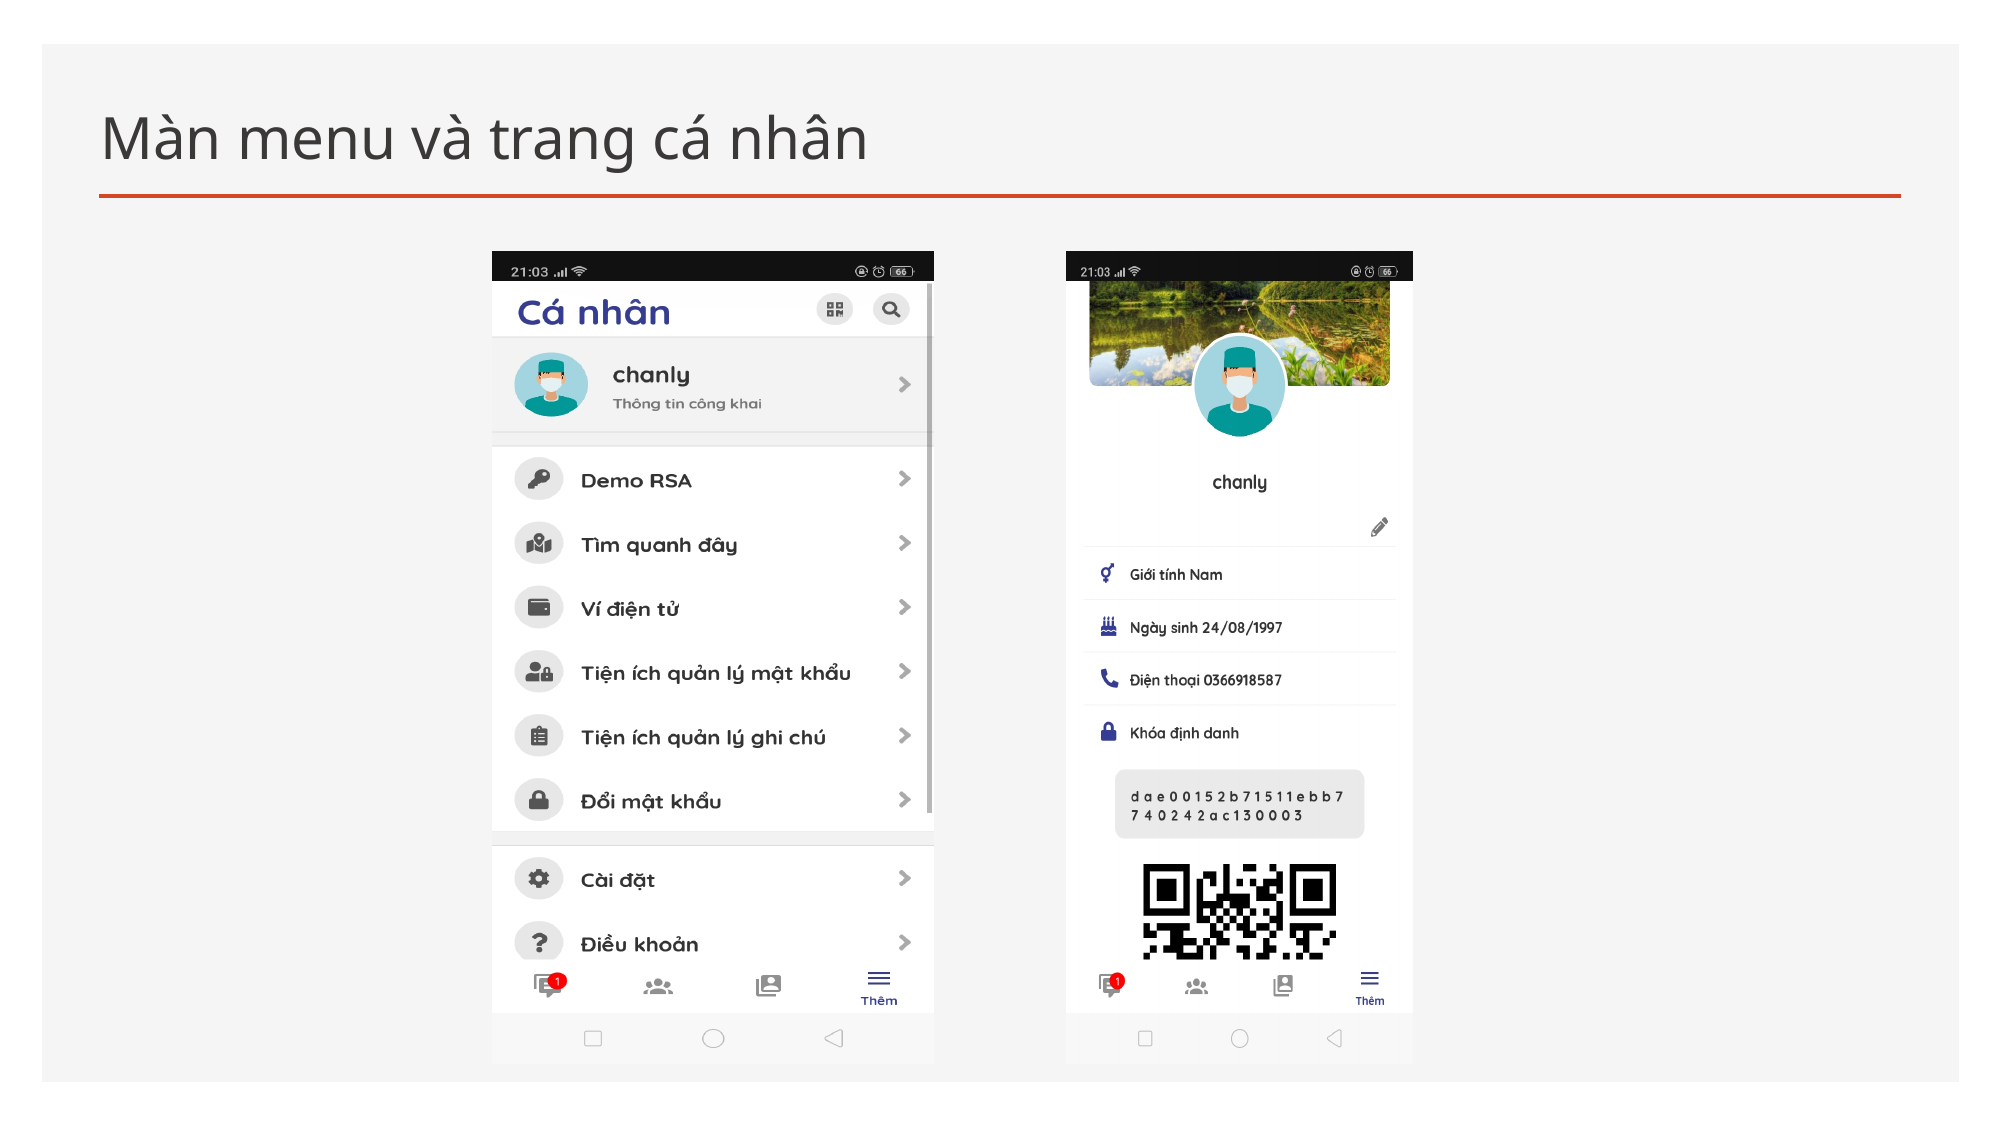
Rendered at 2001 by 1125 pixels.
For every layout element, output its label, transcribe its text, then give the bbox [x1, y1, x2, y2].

title Màn menu và trang cá nhân [85, 73, 1214, 179]
picture [1066, 251, 1413, 1064]
picture [492, 251, 934, 1064]
